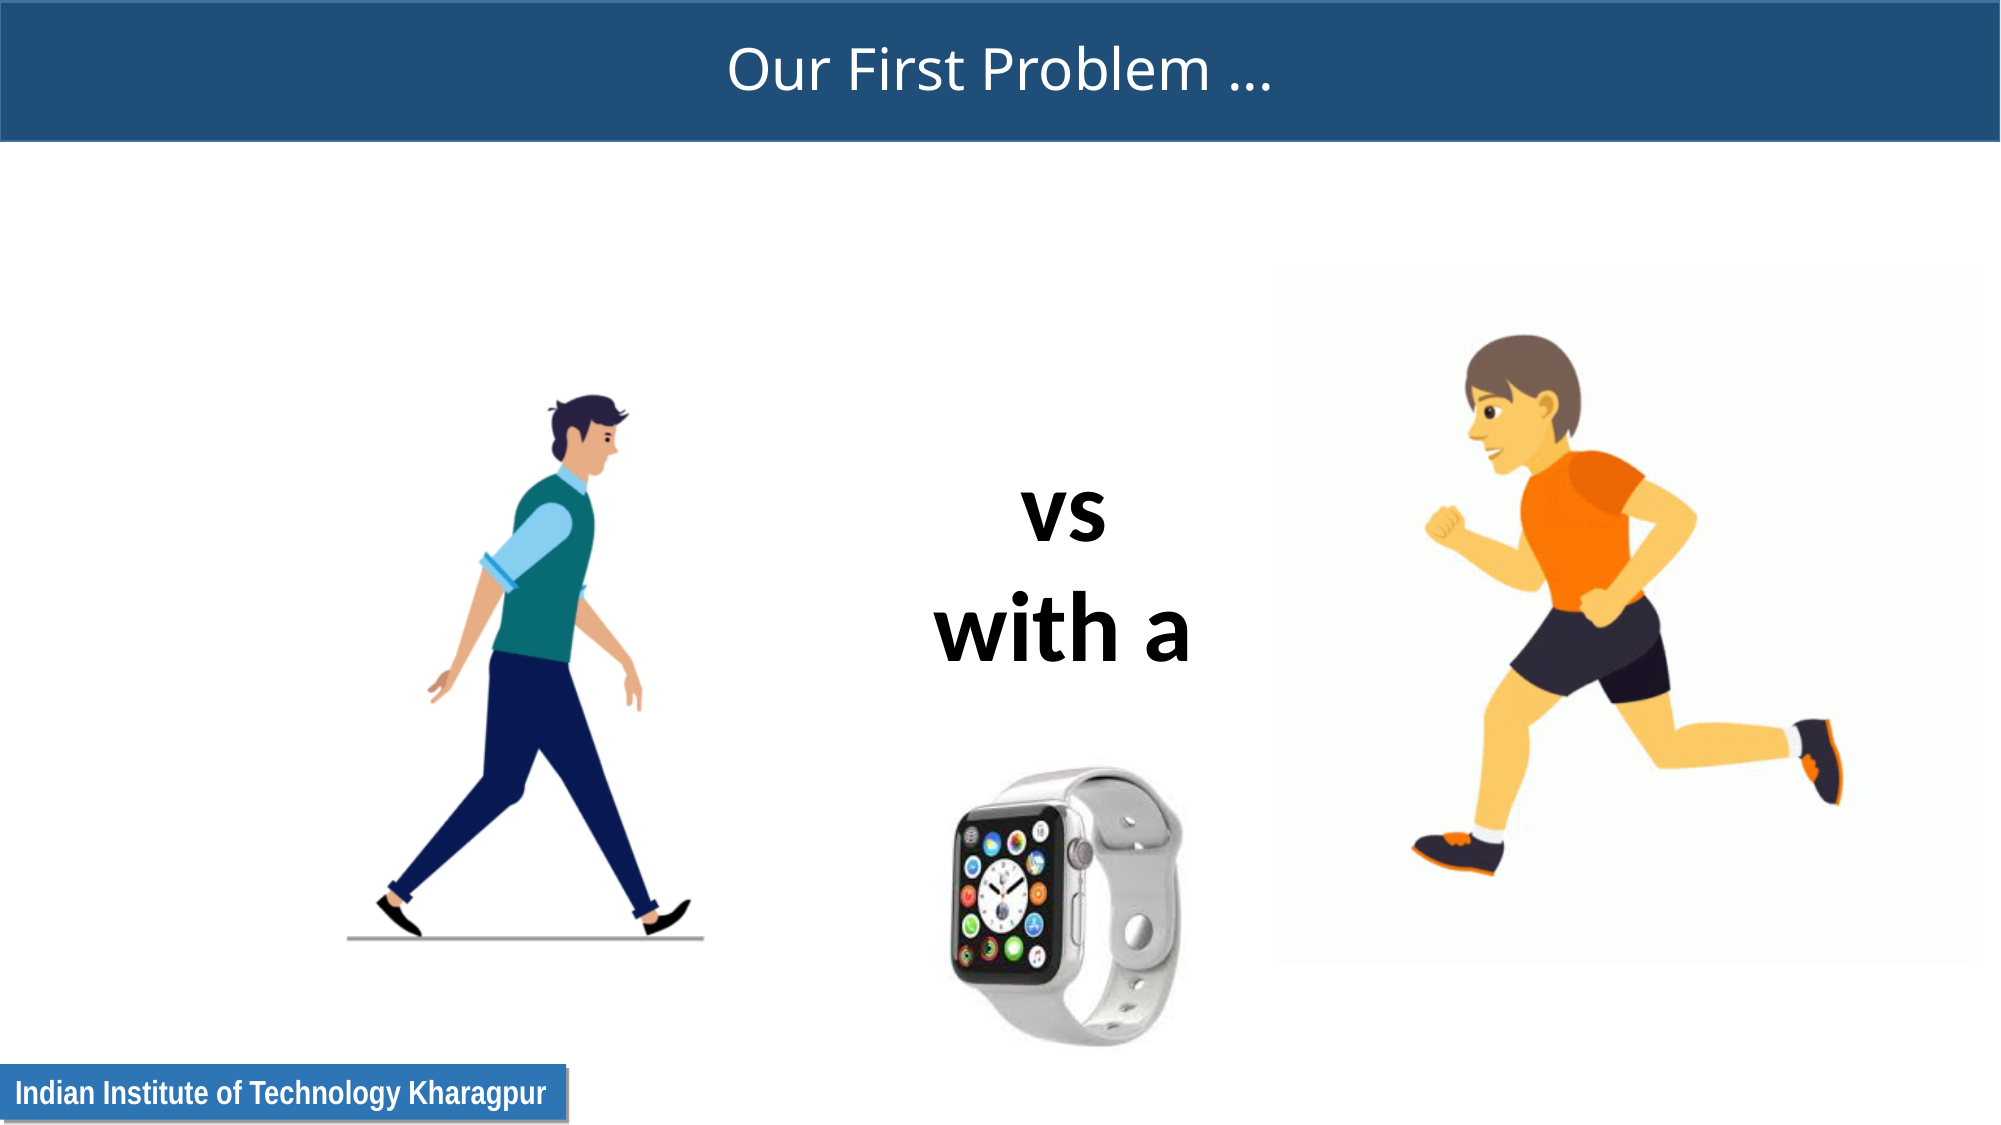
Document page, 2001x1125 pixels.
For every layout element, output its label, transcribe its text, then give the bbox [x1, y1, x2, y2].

text_box vs with a [879, 434, 1248, 692]
picture [23, 240, 1240, 1083]
title Our First Problem ... [0, 1, 2000, 141]
picture [1278, 266, 1977, 965]
